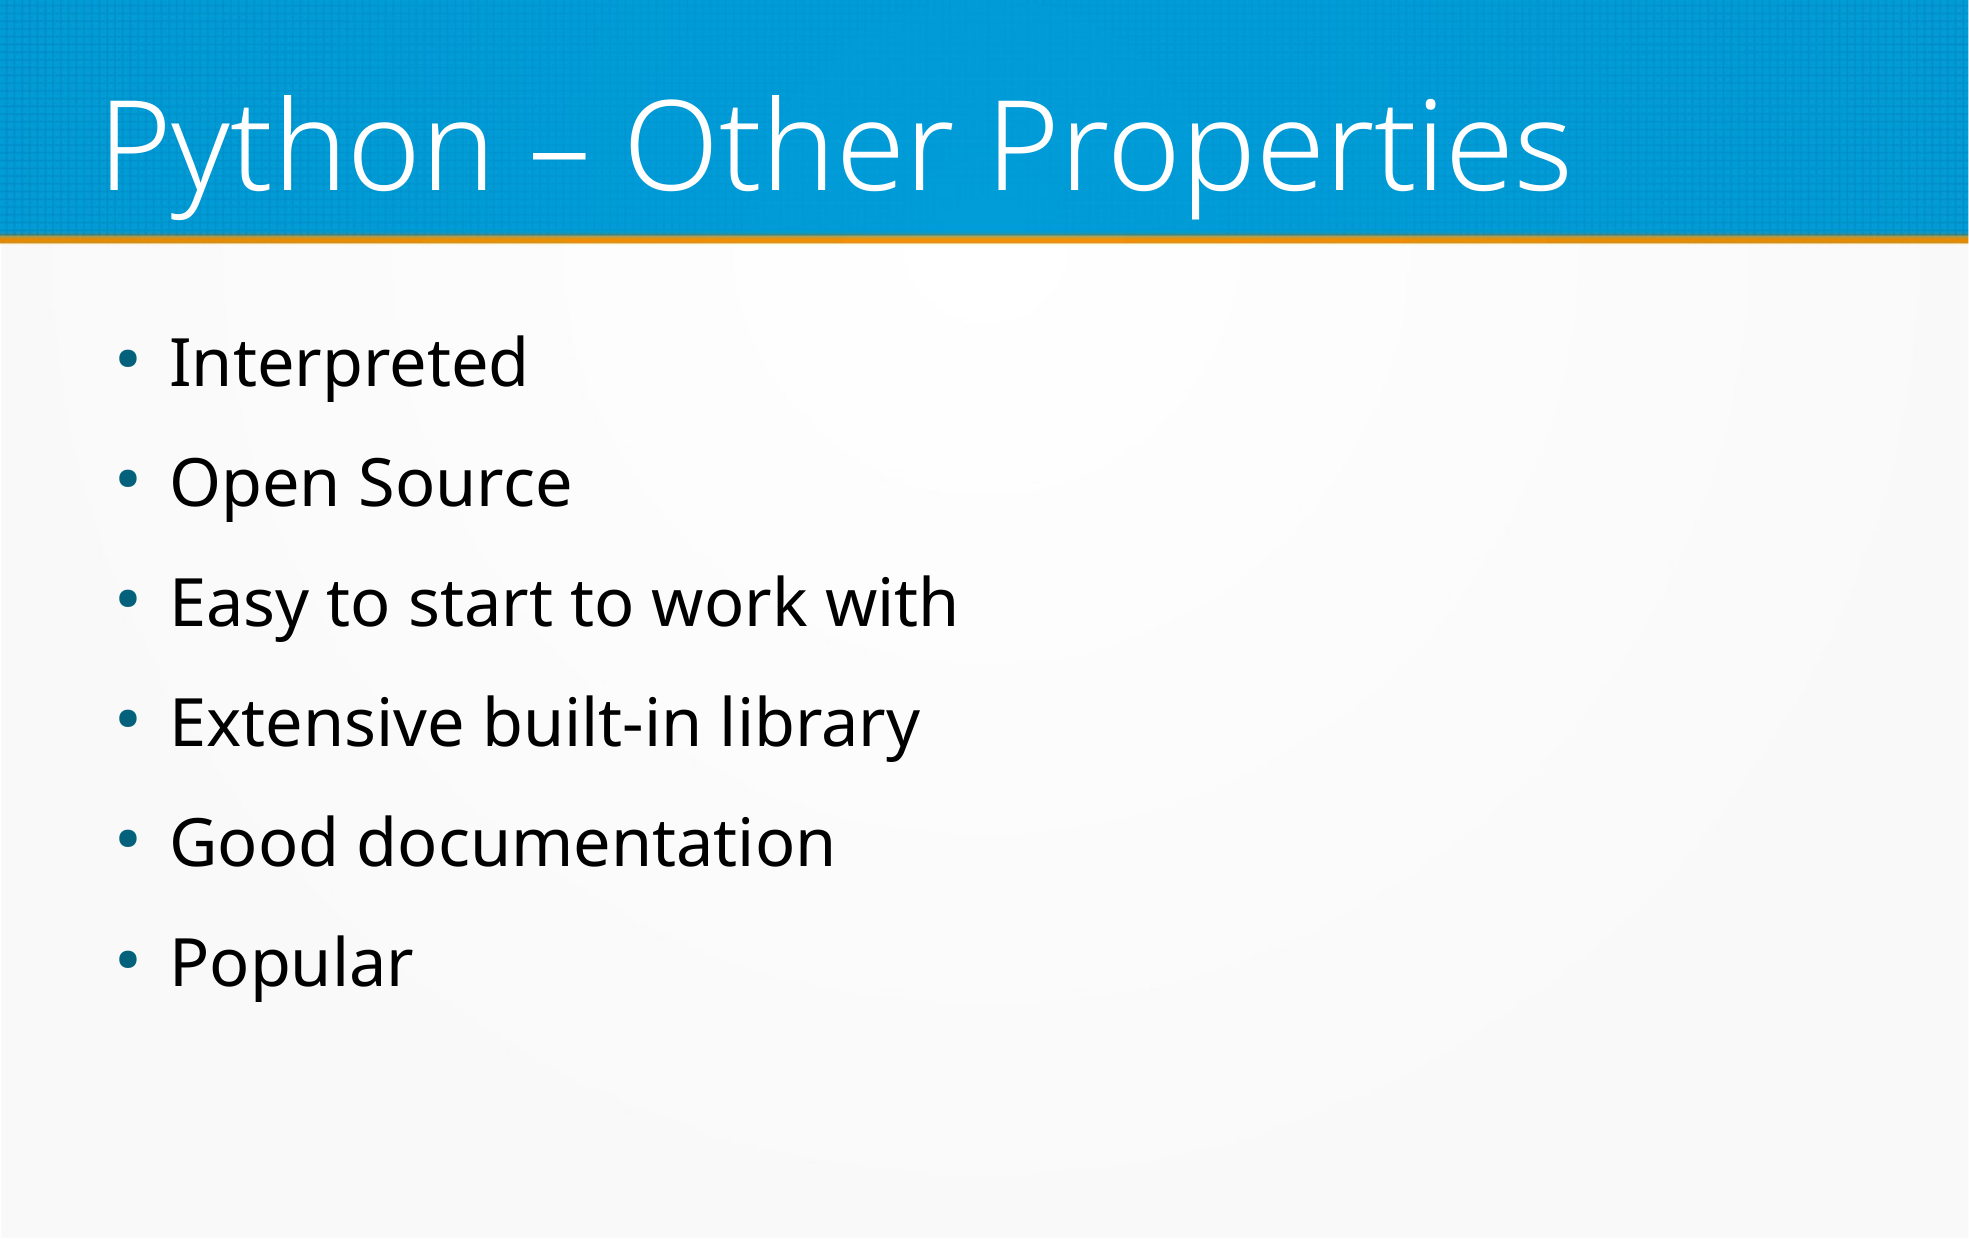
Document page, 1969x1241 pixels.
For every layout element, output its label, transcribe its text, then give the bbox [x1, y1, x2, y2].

title Python – Other Properties [98, 19, 1870, 227]
list Interpreted Open Source Easy to start to work with Extensive built-in library Good documentation Popular [98, 315, 1861, 1081]
picture [0, 233, 1969, 1241]
